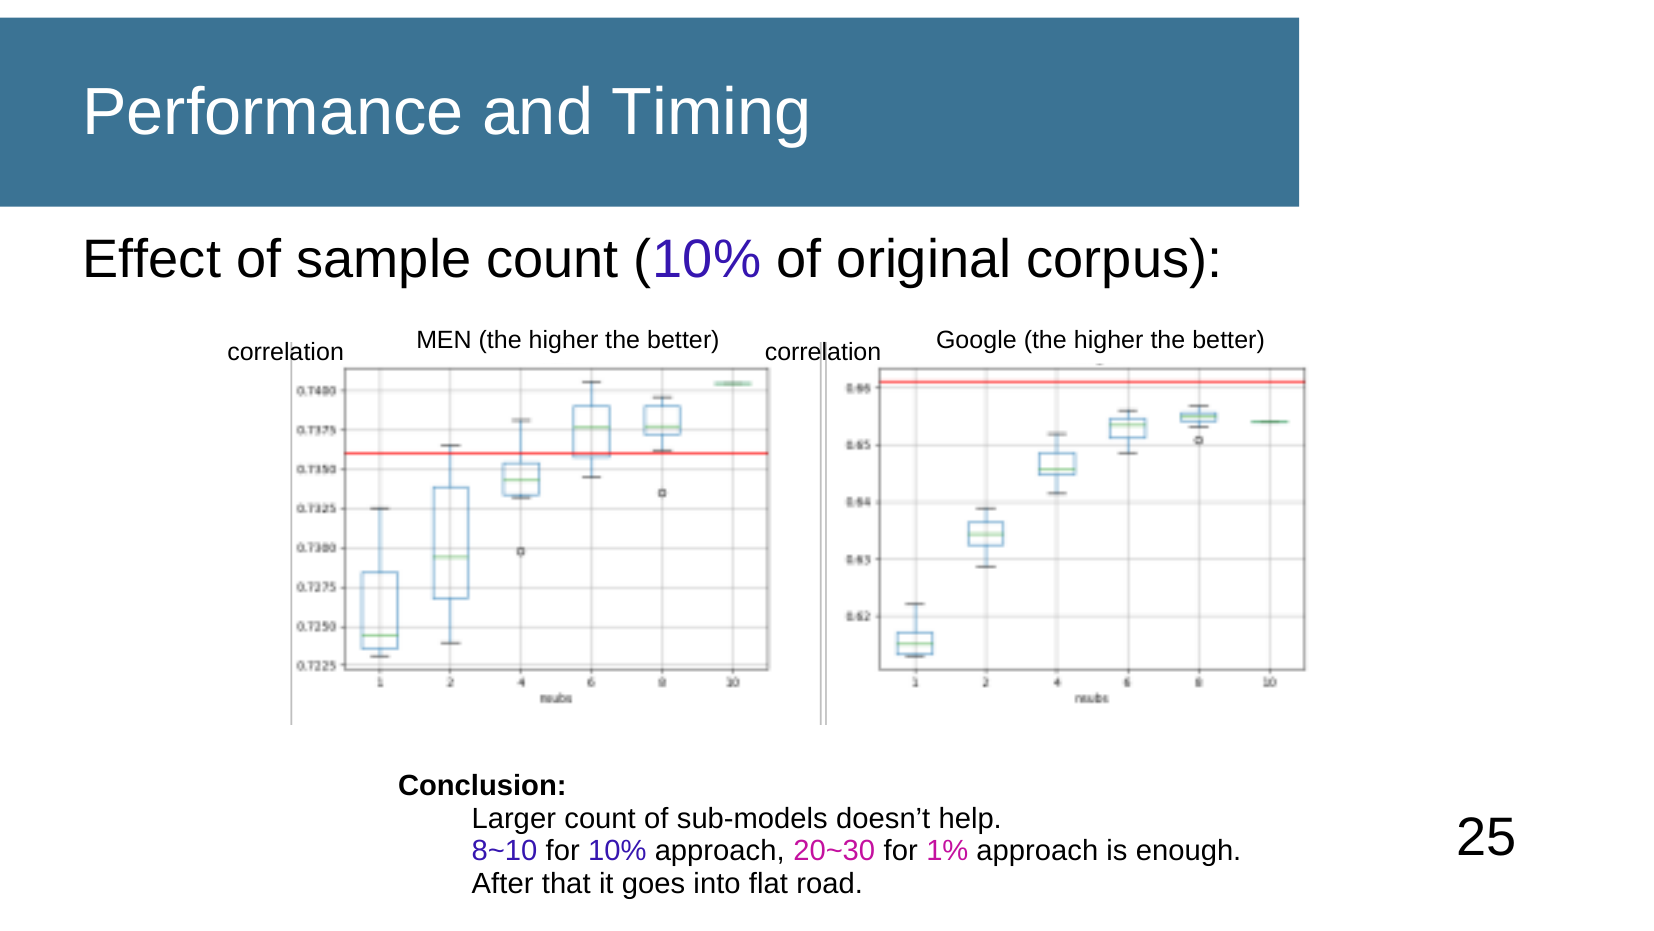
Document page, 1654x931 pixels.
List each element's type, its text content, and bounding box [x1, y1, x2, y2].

title Performance and Timing [82, 35, 1234, 189]
picture [245, 342, 1340, 725]
text_box correlation [212, 330, 360, 374]
text_box MEN (the higher the better) [401, 318, 736, 364]
list Effect of sample count (10% of original corpus): [82, 224, 1571, 764]
text_box Conclusion: Larger count of sub-models doesn’t help. 8~10 for 10% approach, 20~30 for 1% approach is enough. After that it goes into flat road. [383, 762, 1314, 917]
text_box correlation [750, 330, 897, 374]
text_box Google (the higher the better) [921, 318, 1281, 364]
